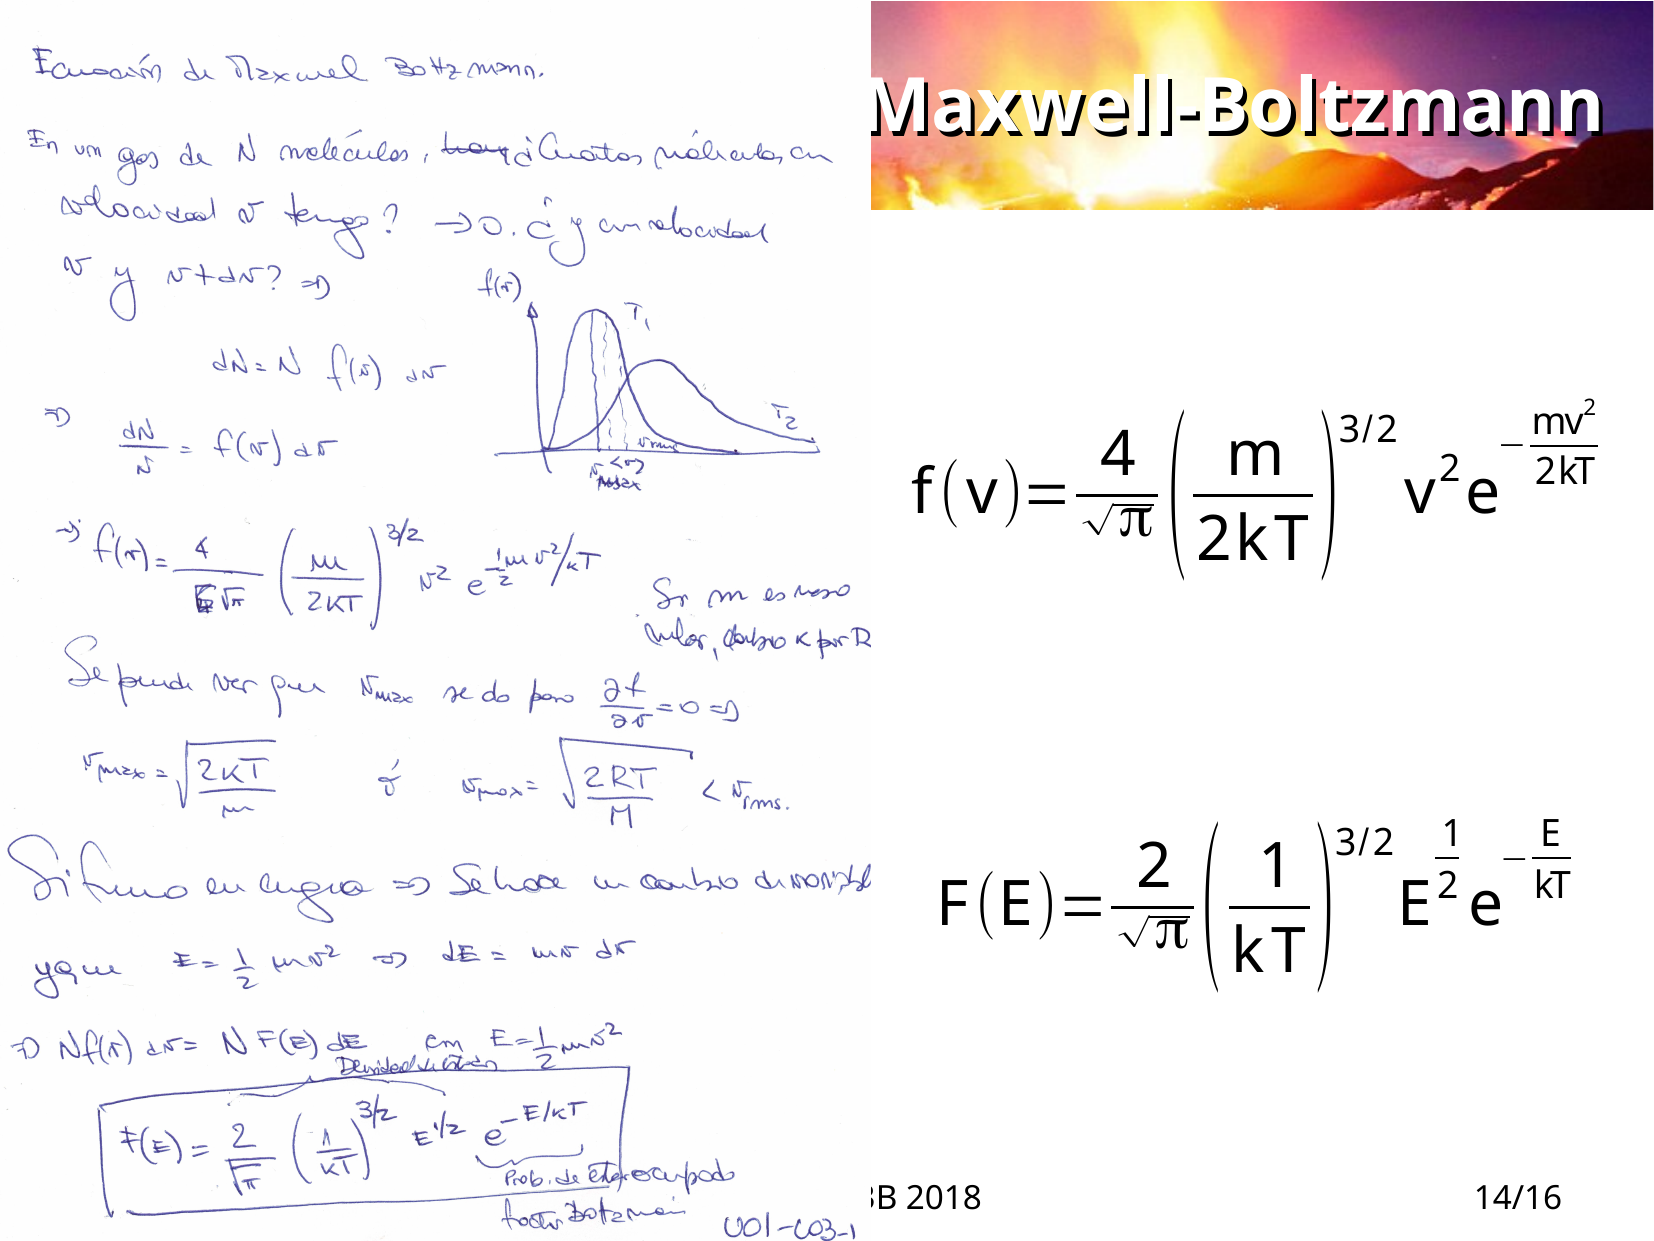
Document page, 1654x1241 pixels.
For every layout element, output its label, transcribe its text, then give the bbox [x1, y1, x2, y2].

chart [903, 393, 1606, 586]
picture [0, 0, 1654, 1241]
chart [930, 810, 1579, 998]
title Maxwell-Boltzmann [871, 15, 1606, 191]
